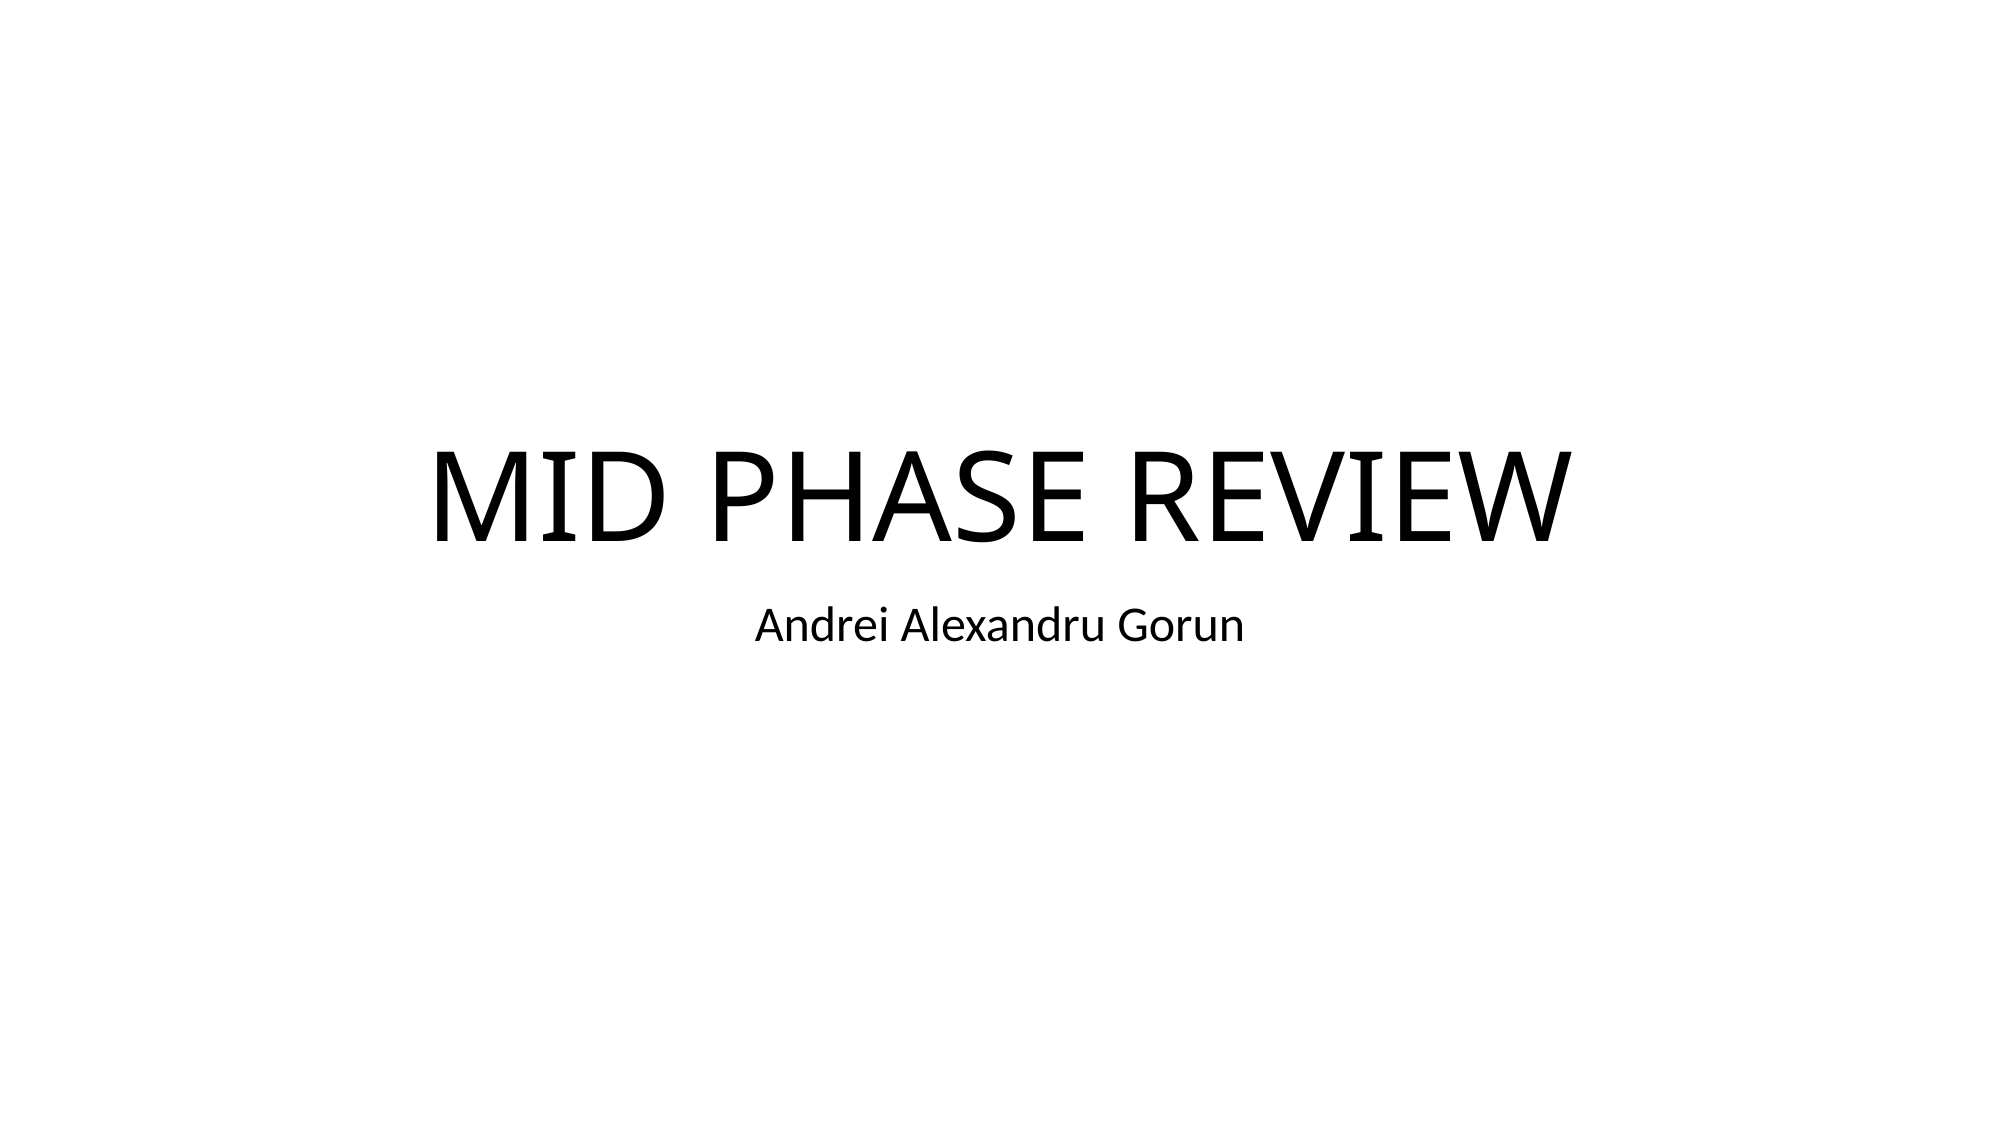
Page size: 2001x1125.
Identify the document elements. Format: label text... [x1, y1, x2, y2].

subtitle Andrei Alexandru Gorun [249, 590, 1750, 863]
title MID PHASE REVIEW [249, 184, 1750, 576]
